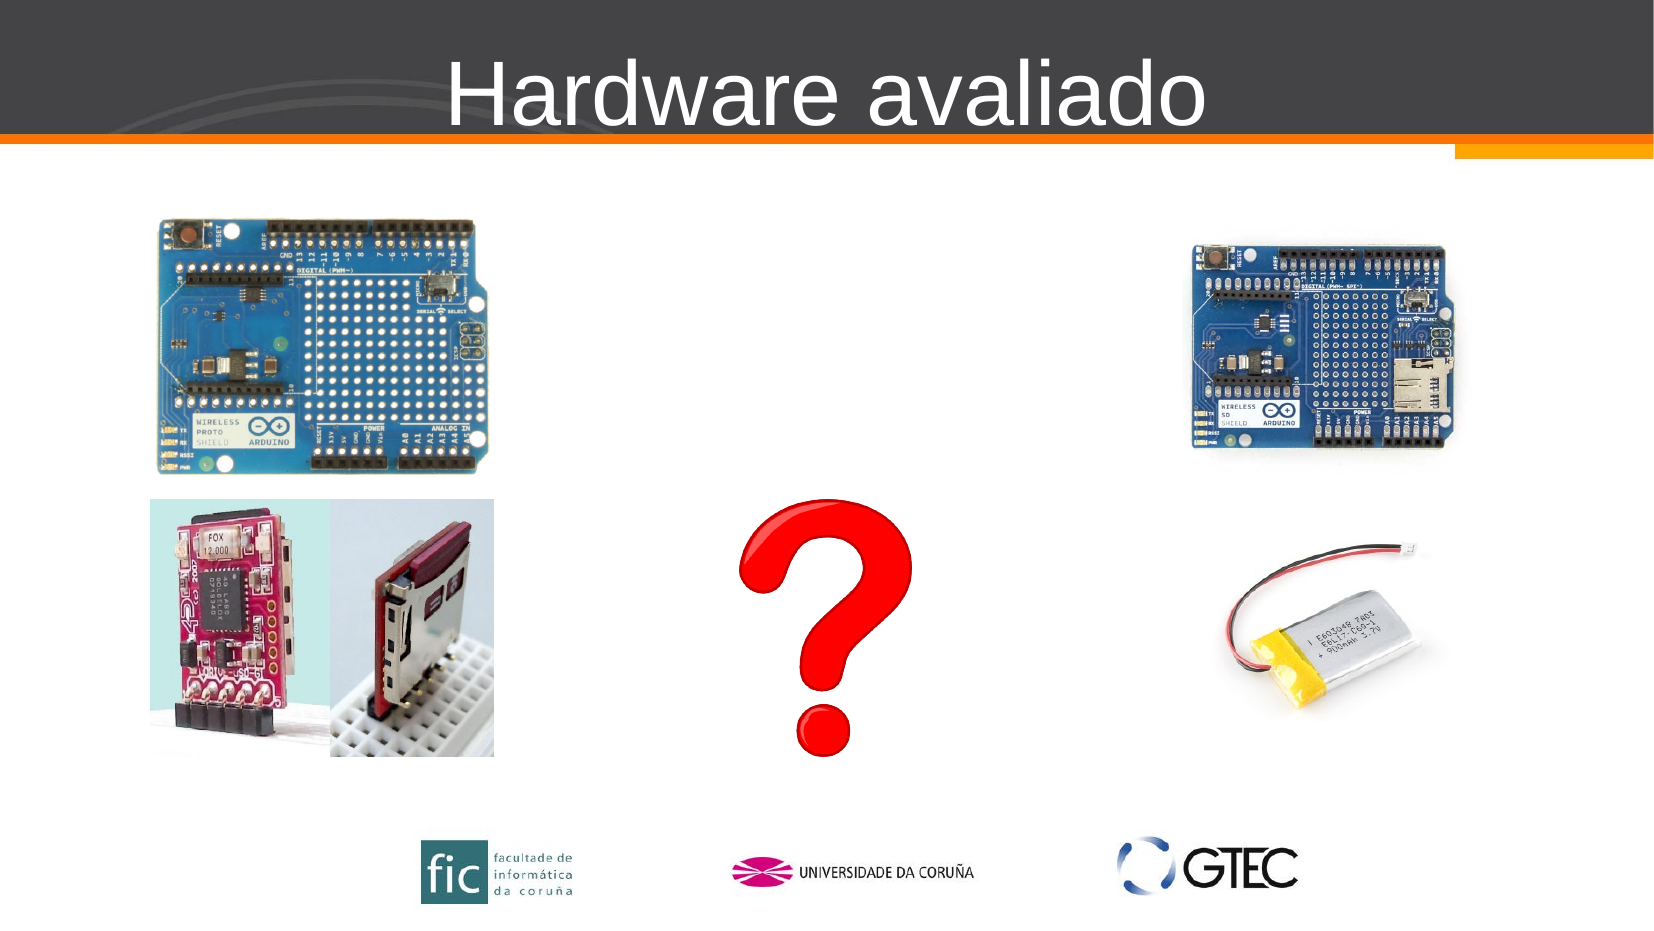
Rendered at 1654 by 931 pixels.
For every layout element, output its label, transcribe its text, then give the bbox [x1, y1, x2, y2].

title Hardware avaliado [82, 37, 1571, 151]
picture [0, 0, 1654, 931]
